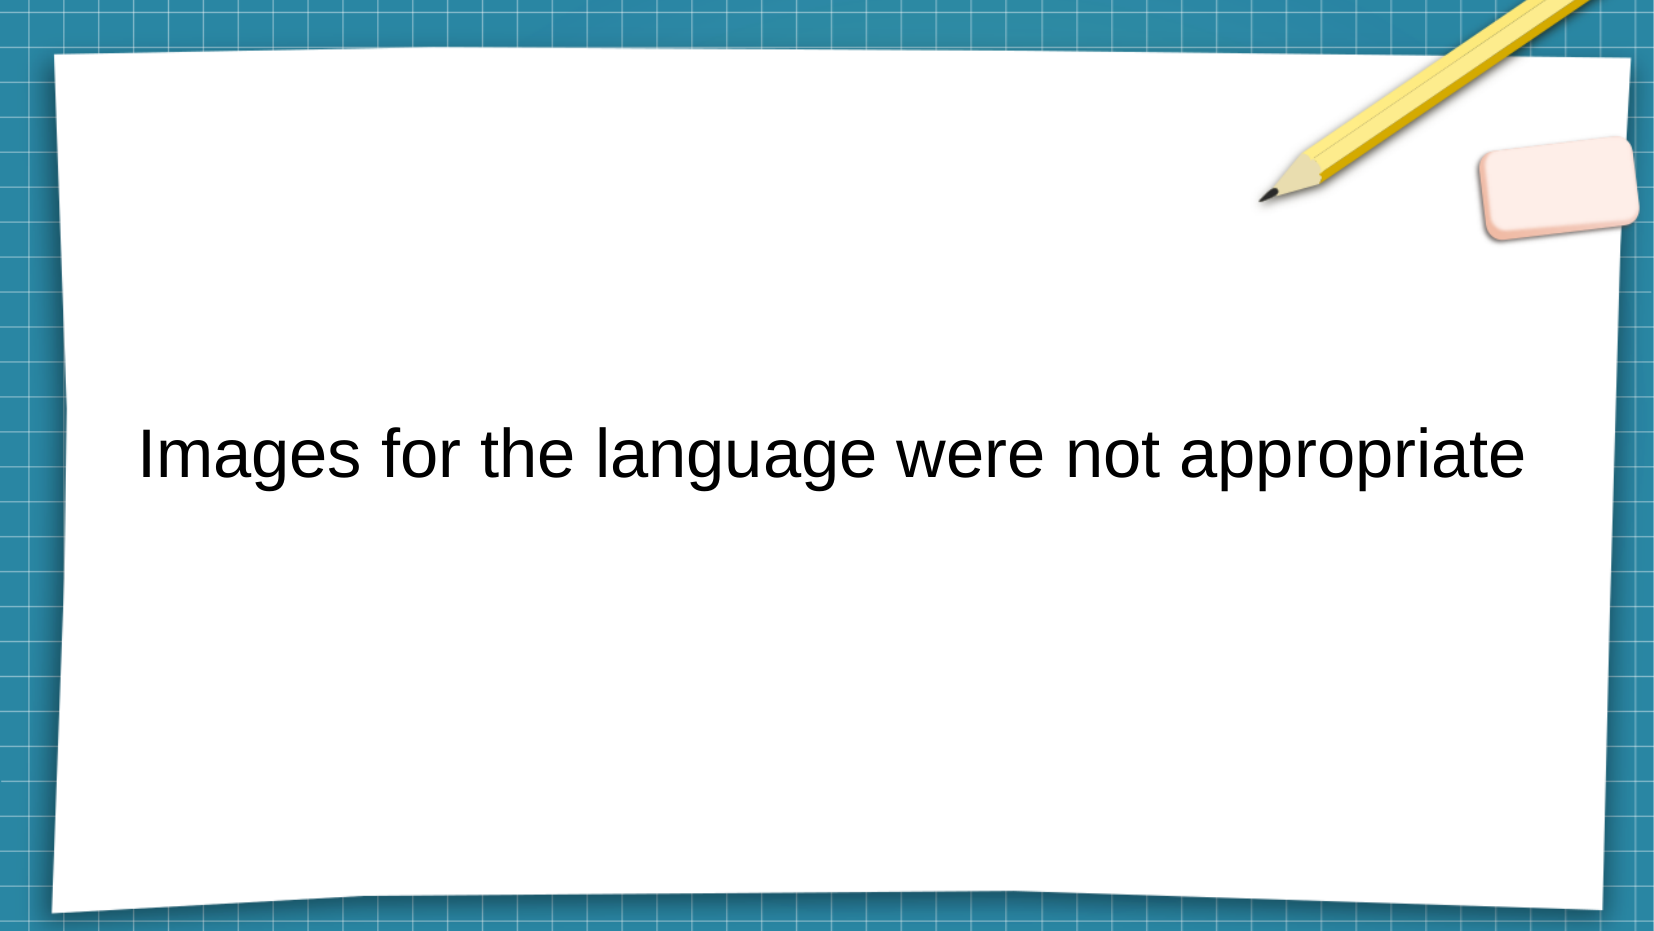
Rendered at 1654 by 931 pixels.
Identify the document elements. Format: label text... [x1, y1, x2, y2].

picture [0, 0, 1654, 931]
title Images for the language were not appropriate [88, 376, 1577, 532]
